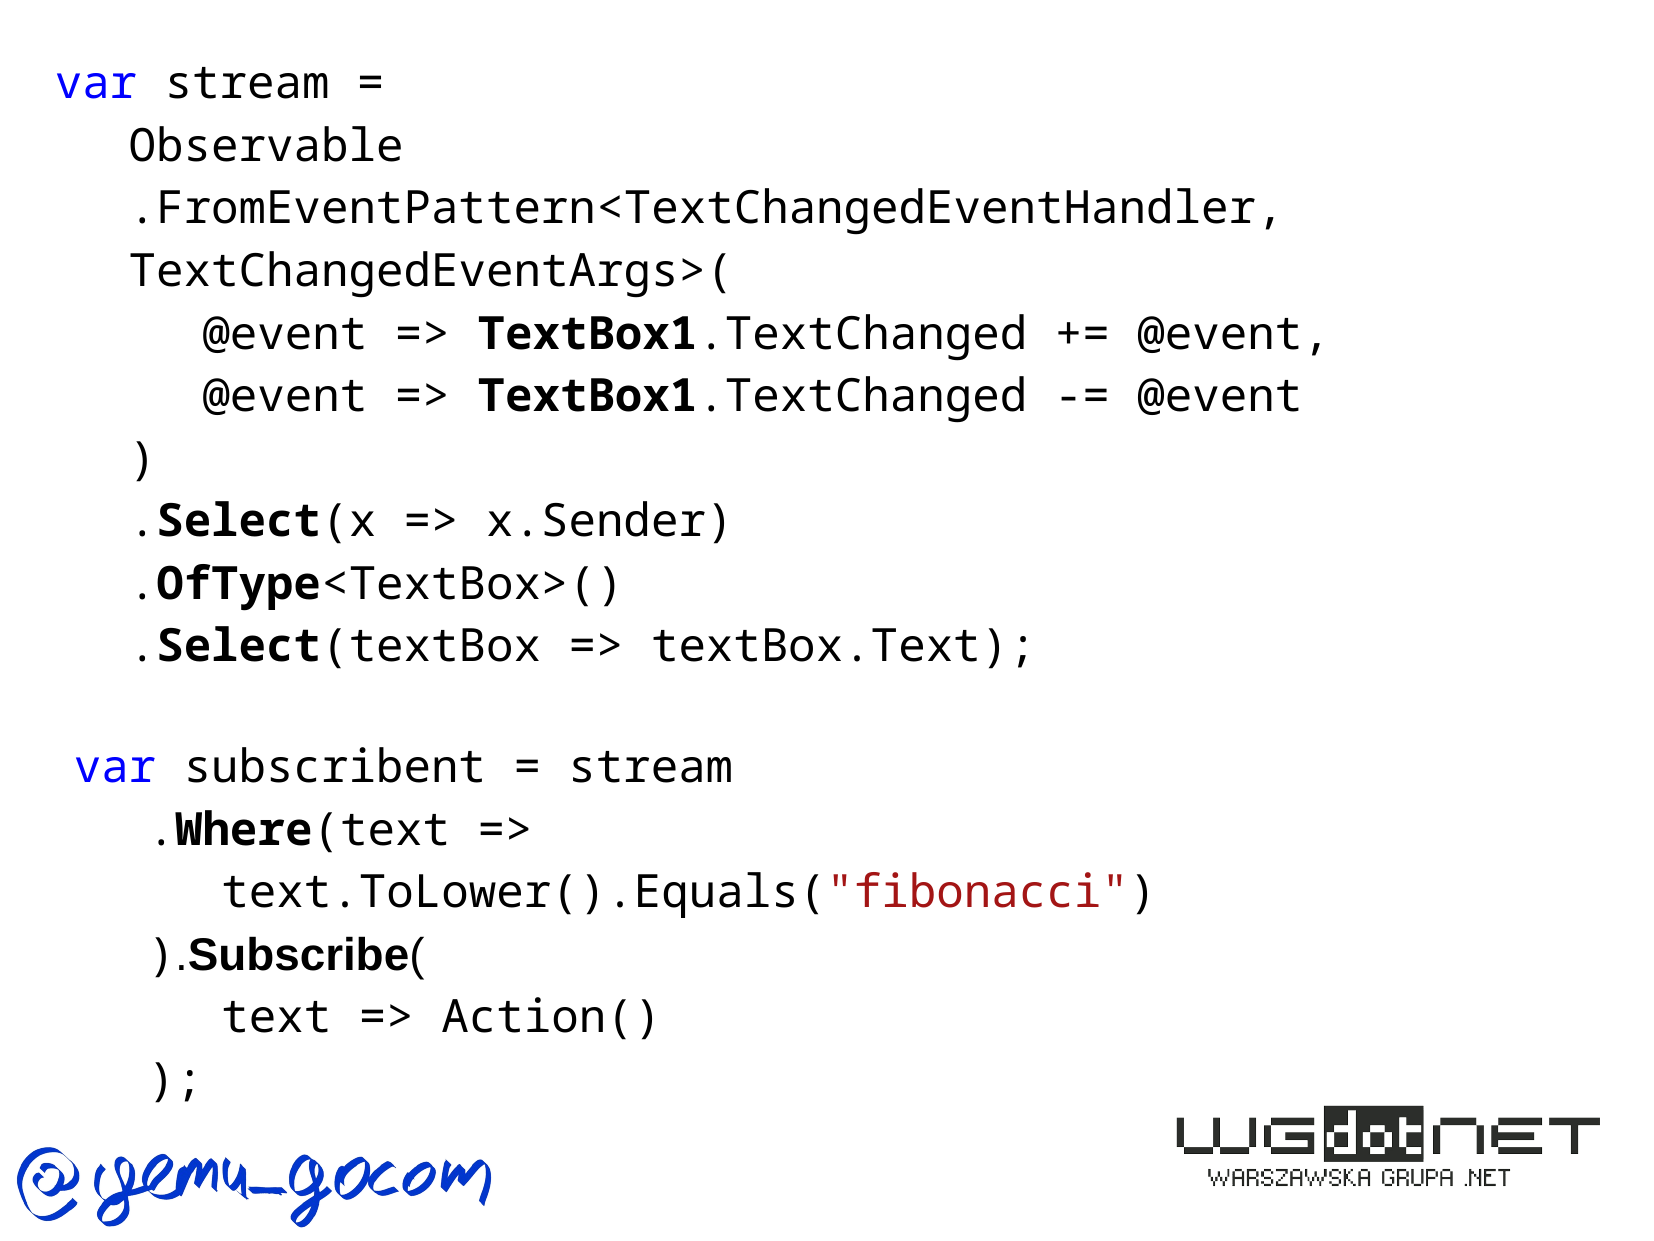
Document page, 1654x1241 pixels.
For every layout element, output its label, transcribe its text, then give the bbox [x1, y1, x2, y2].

picture [1169, 1103, 1603, 1193]
text_box var stream = Observable .FromEventPattern<TextChangedEventHandler, TextChangedEventArgs>( @event => TextBox1.TextChanged += @event, @event => TextBox1.TextChanged -= @event ) .Select(x => x.Sender) .OfType<TextBox>() .Select(textBox => textBox.Text); [40, 42, 1607, 709]
picture [11, 1129, 497, 1241]
text_box var subscribent = stream .Where(text => text.ToLower().Equals("fibonacci") ).Subscribe( text => Action() ); [59, 726, 1595, 1058]
